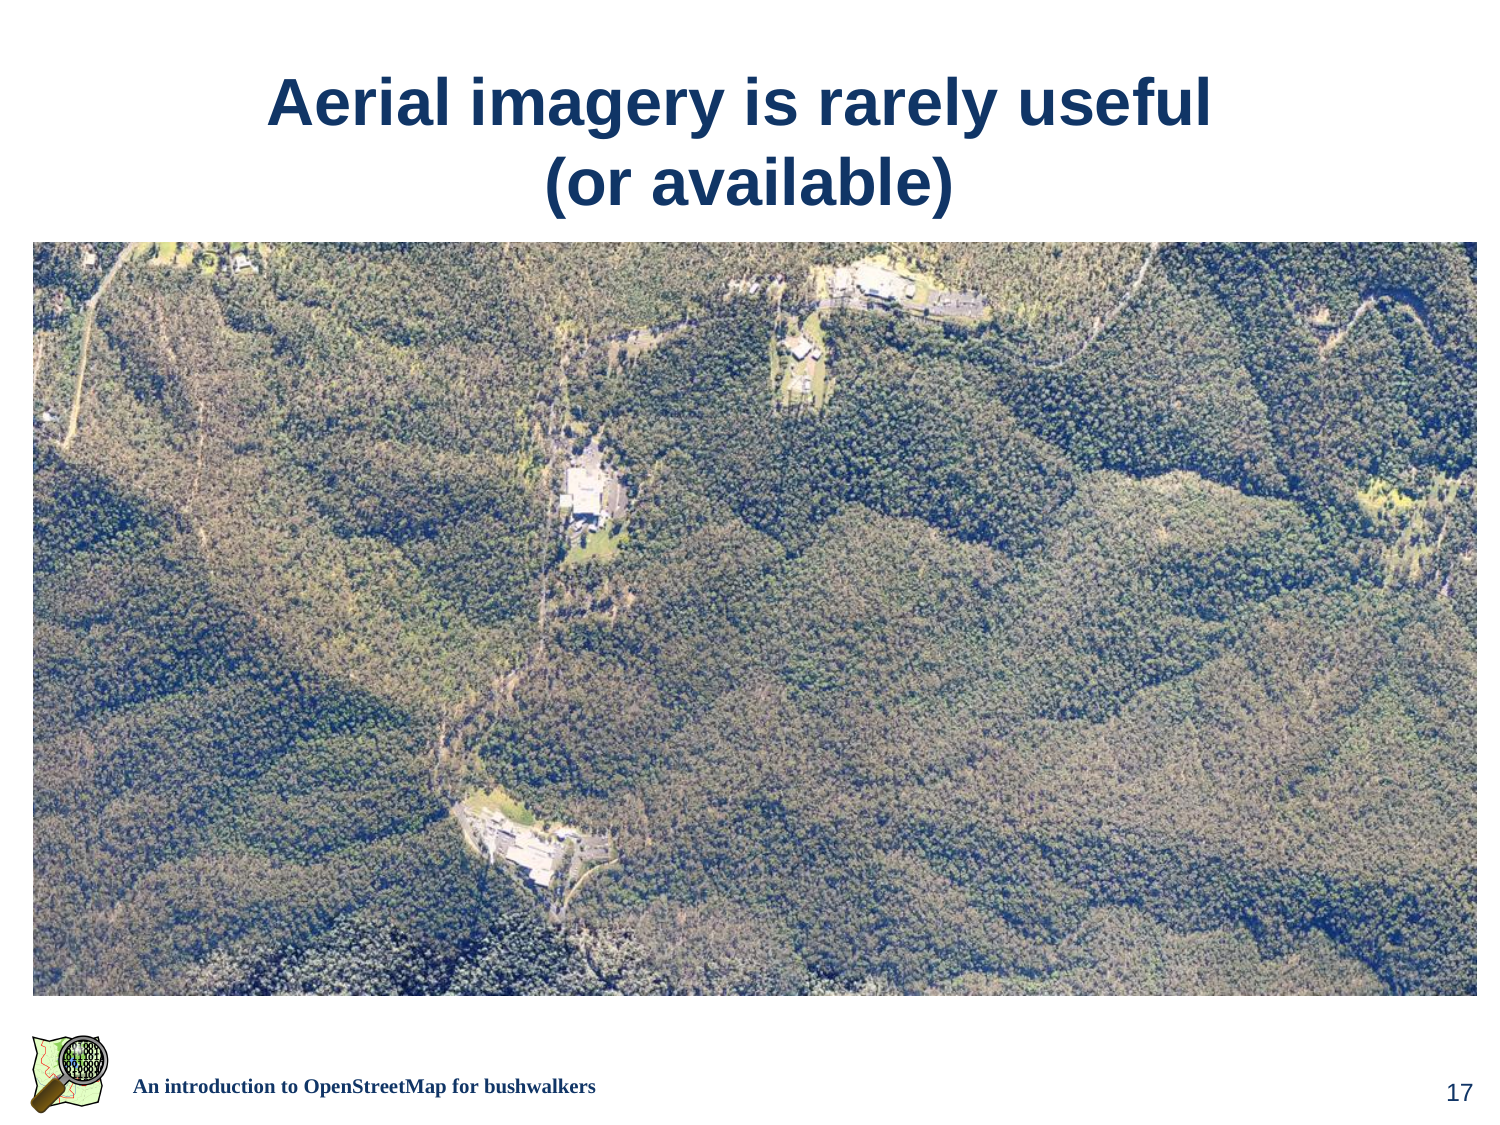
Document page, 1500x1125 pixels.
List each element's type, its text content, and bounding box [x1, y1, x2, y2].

picture [33, 242, 1477, 996]
title Aerial imagery is rarely useful (or available) [74, 37, 1425, 240]
picture [29, 1033, 110, 1114]
